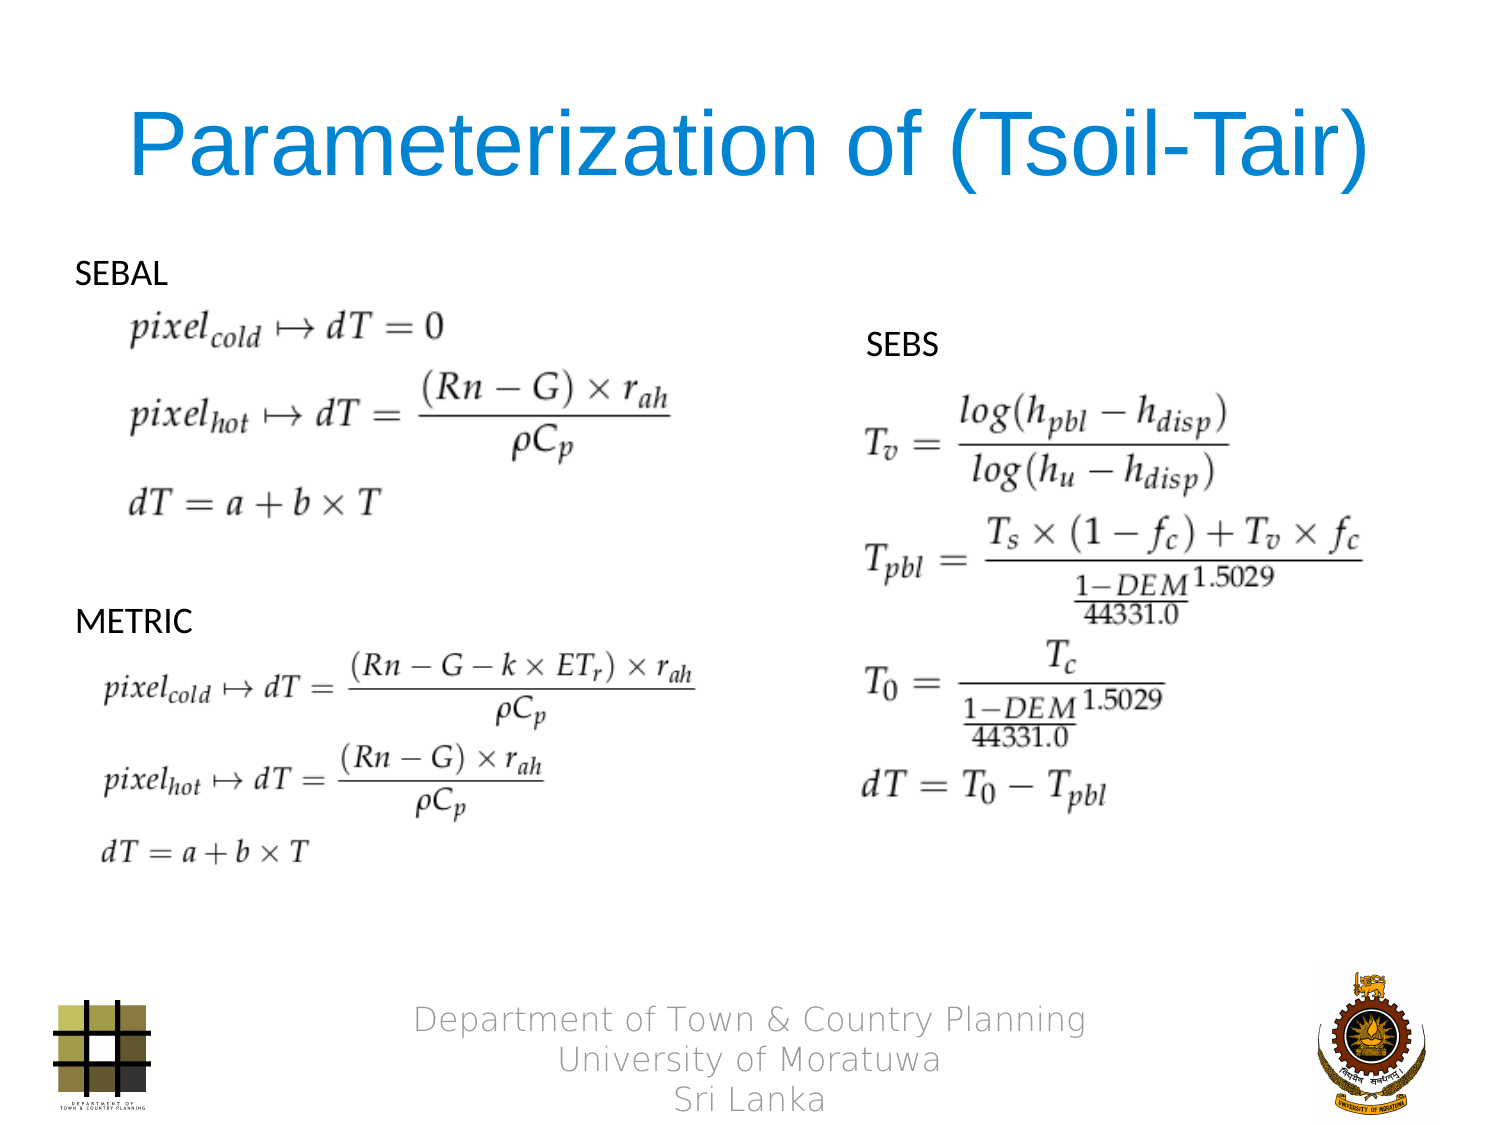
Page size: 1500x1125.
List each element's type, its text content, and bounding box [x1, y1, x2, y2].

text_box SEBS [851, 311, 978, 371]
text_box SEBAL [60, 240, 210, 301]
picture [766, 341, 1426, 836]
picture [53, 1000, 151, 1110]
picture [74, 294, 734, 542]
picture [74, 633, 734, 884]
picture [1312, 966, 1435, 1125]
text_box METRIC [60, 588, 232, 649]
title Parameterization of (Tsoil-Tair) [75, 45, 1426, 233]
